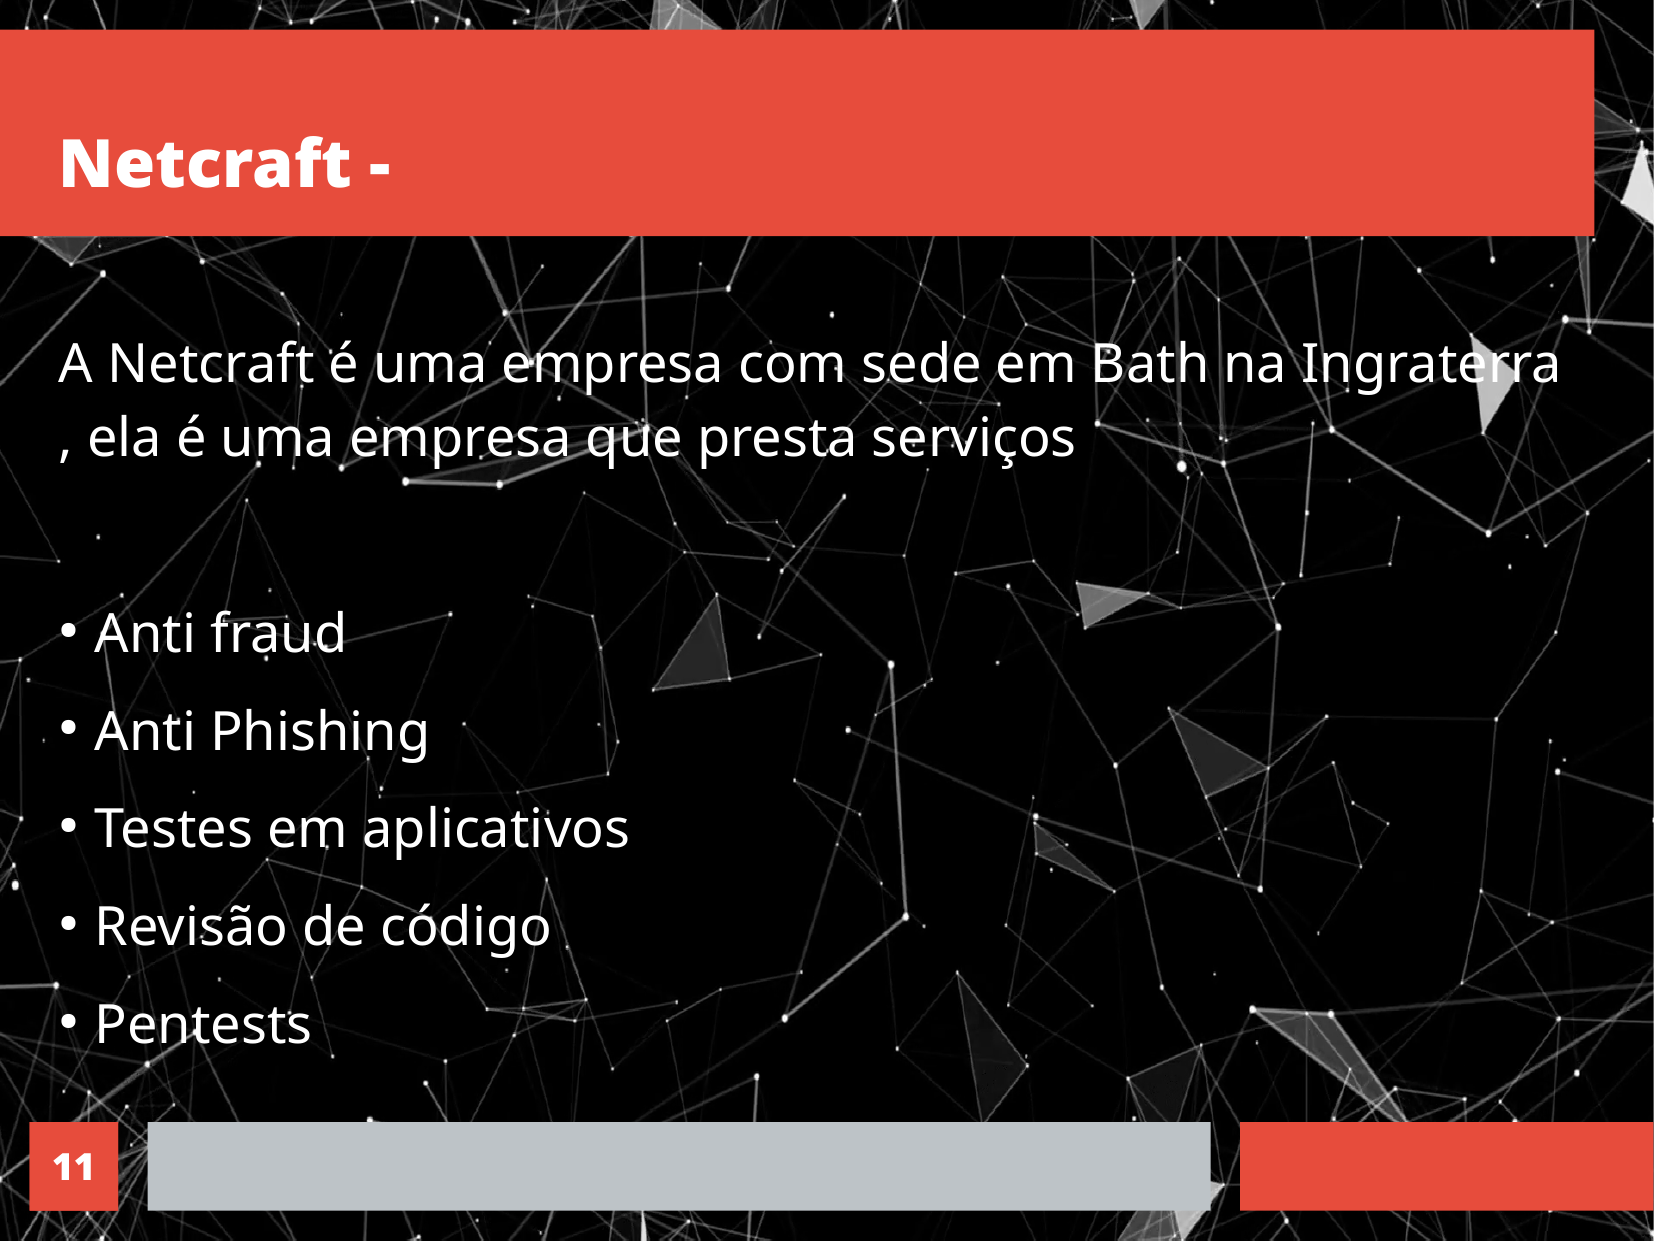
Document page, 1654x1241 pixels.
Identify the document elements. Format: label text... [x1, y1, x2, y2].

picture [0, 0, 1654, 1241]
list A Netcraft é uma empresa com sede em Bath na Ingraterra , ela é uma empresa que presta serviços Anti fraud Anti Phishing Testes em aplicativos Revisão de código Pentests [59, 324, 1565, 1093]
title Netcraft - [59, 59, 1595, 207]
